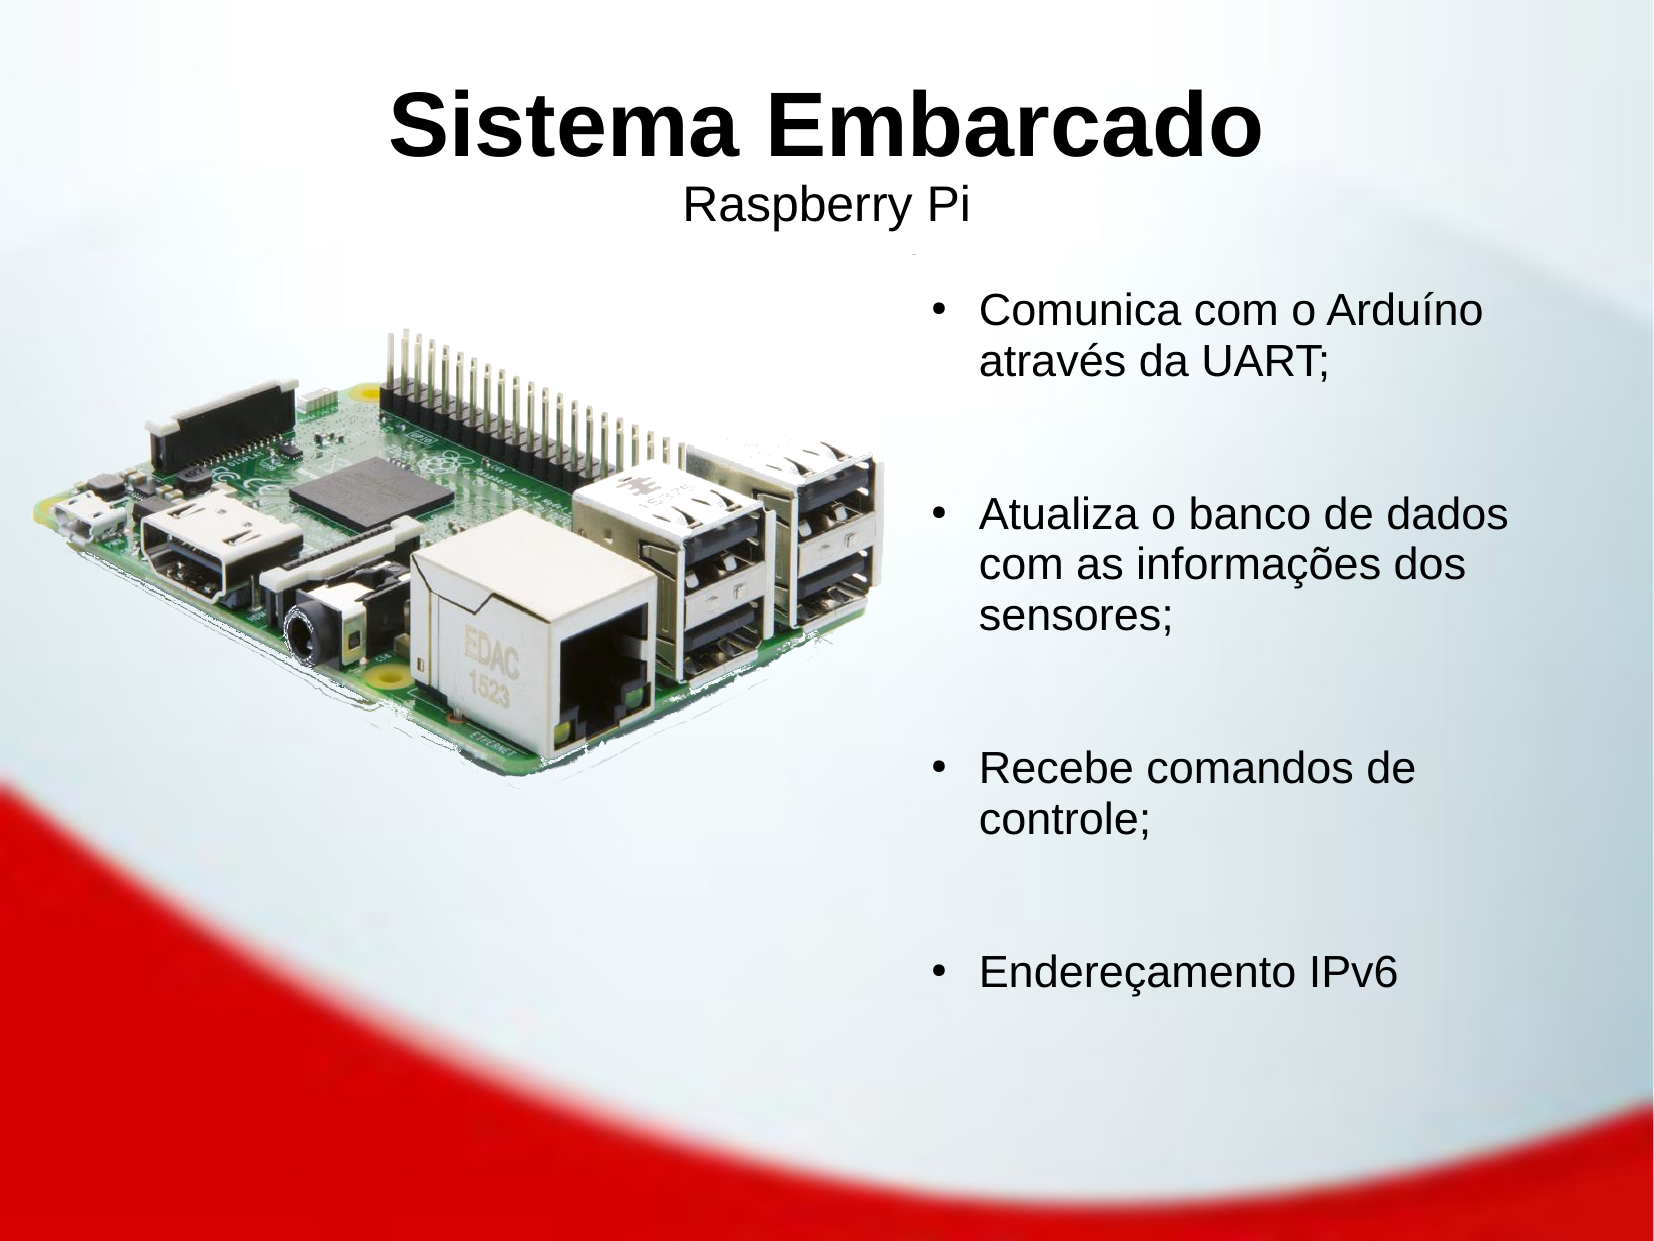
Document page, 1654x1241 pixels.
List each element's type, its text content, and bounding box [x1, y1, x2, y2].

title Sistema Embarcado Raspberry Pi [82, 49, 1571, 257]
list Comunica com o Arduíno através da UART; Atualiza o banco de dados com as informações dos sensores; Recebe comandos de controle; Endereçamento IPv6 [915, 285, 1591, 1005]
picture [0, 0, 1654, 1241]
